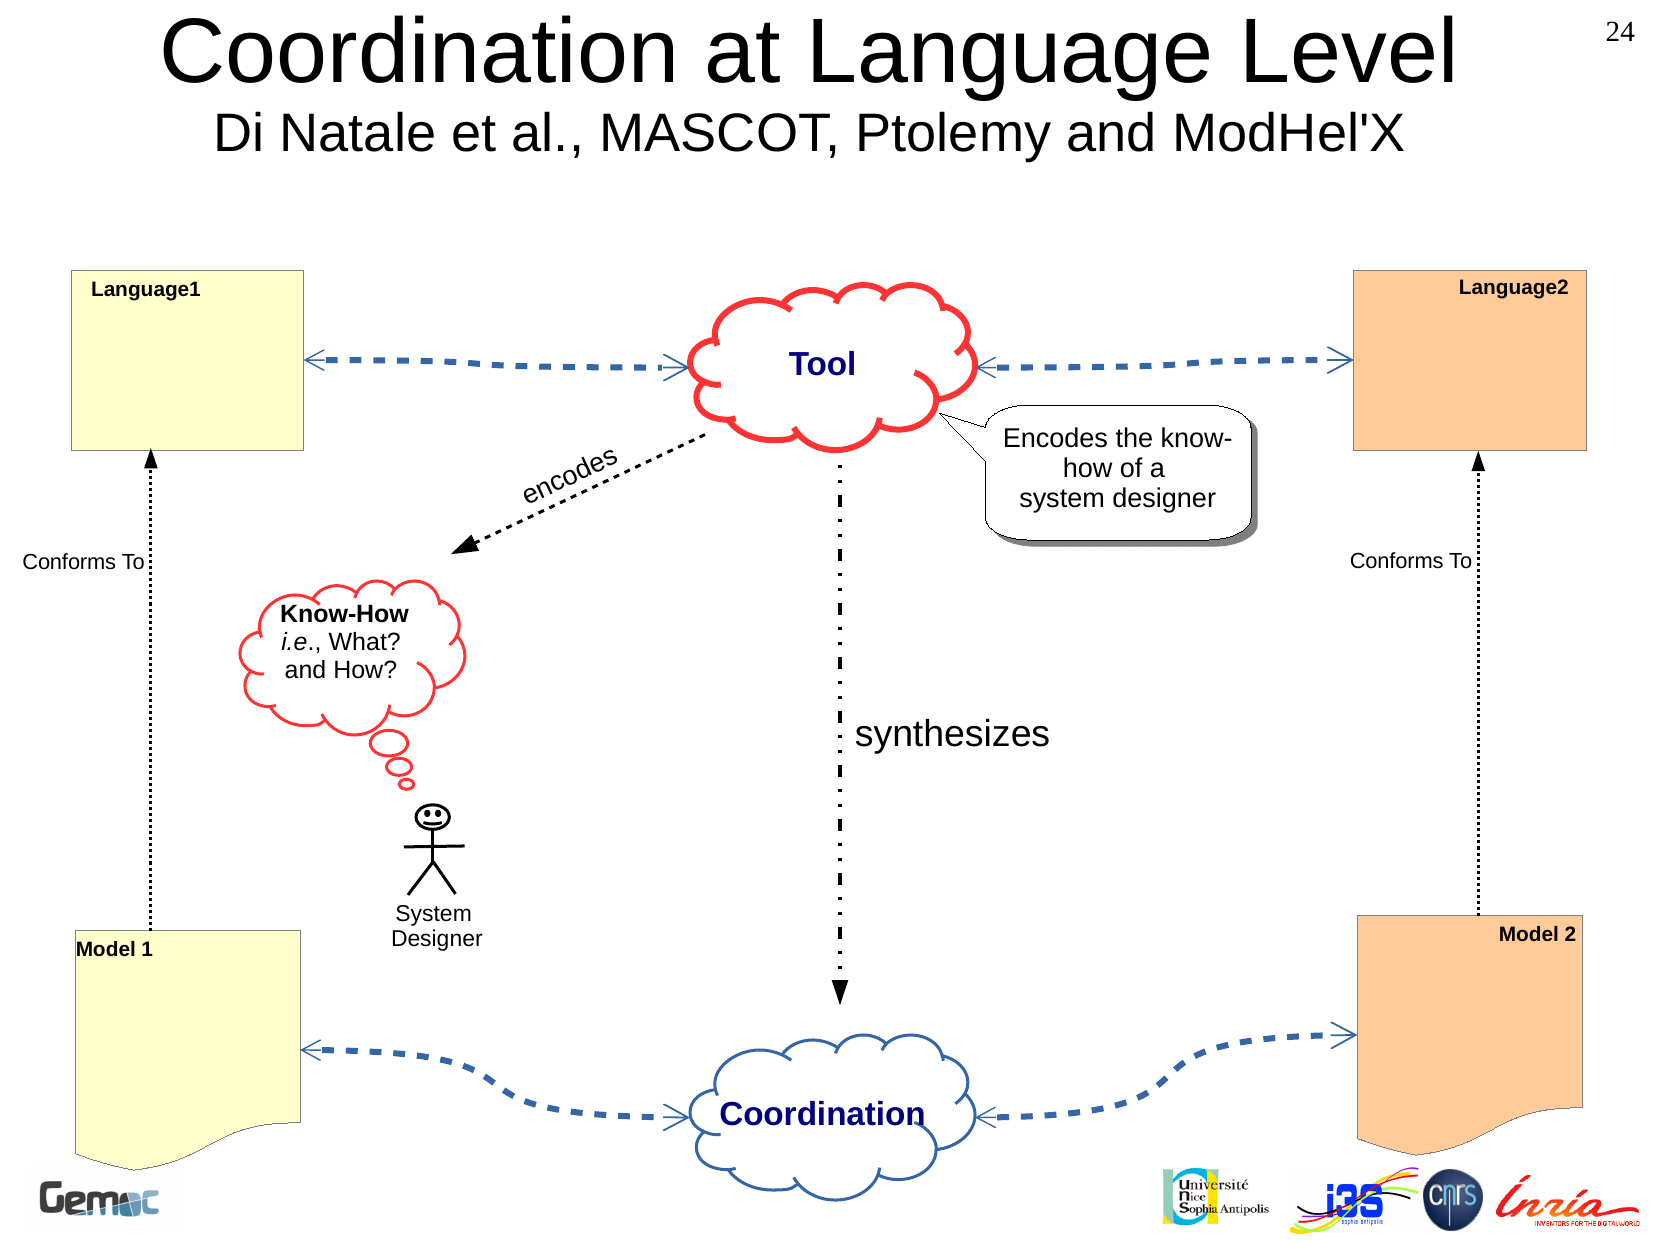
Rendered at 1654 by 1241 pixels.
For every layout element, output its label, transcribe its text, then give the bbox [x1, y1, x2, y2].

text_box Tool [690, 285, 976, 451]
text_box Language1 [76, 270, 226, 325]
text_box Conforms To [7, 542, 226, 724]
text_box Conforms To [1335, 541, 1553, 669]
text_box Model 2 [1455, 915, 1621, 977]
text_box Coordination [690, 1035, 976, 1201]
text_box Know-How i.e., What? and How? [370, 730, 408, 757]
text_box System Designer [335, 864, 539, 961]
text_box Model 1 [61, 930, 211, 984]
text_box Know-How i.e., What? and How? [239, 580, 465, 736]
text_box [939, 413, 975, 451]
text_box synthesizes [840, 705, 1126, 762]
text_box [75, 930, 301, 1171]
text_box [993, 405, 1244, 415]
picture [1137, 1150, 1647, 1241]
text_box Encodes the know-how of a system designer [975, 415, 1261, 541]
text_box [1353, 270, 1587, 451]
text_box [1357, 915, 1583, 1156]
text_box [71, 270, 304, 451]
text_box [415, 804, 450, 830]
text_box Language2 [1431, 268, 1597, 331]
title Coordination at Language Level Di Natale et al., MASCOT, Ptolemy and ModHel'X [0, 0, 1654, 266]
